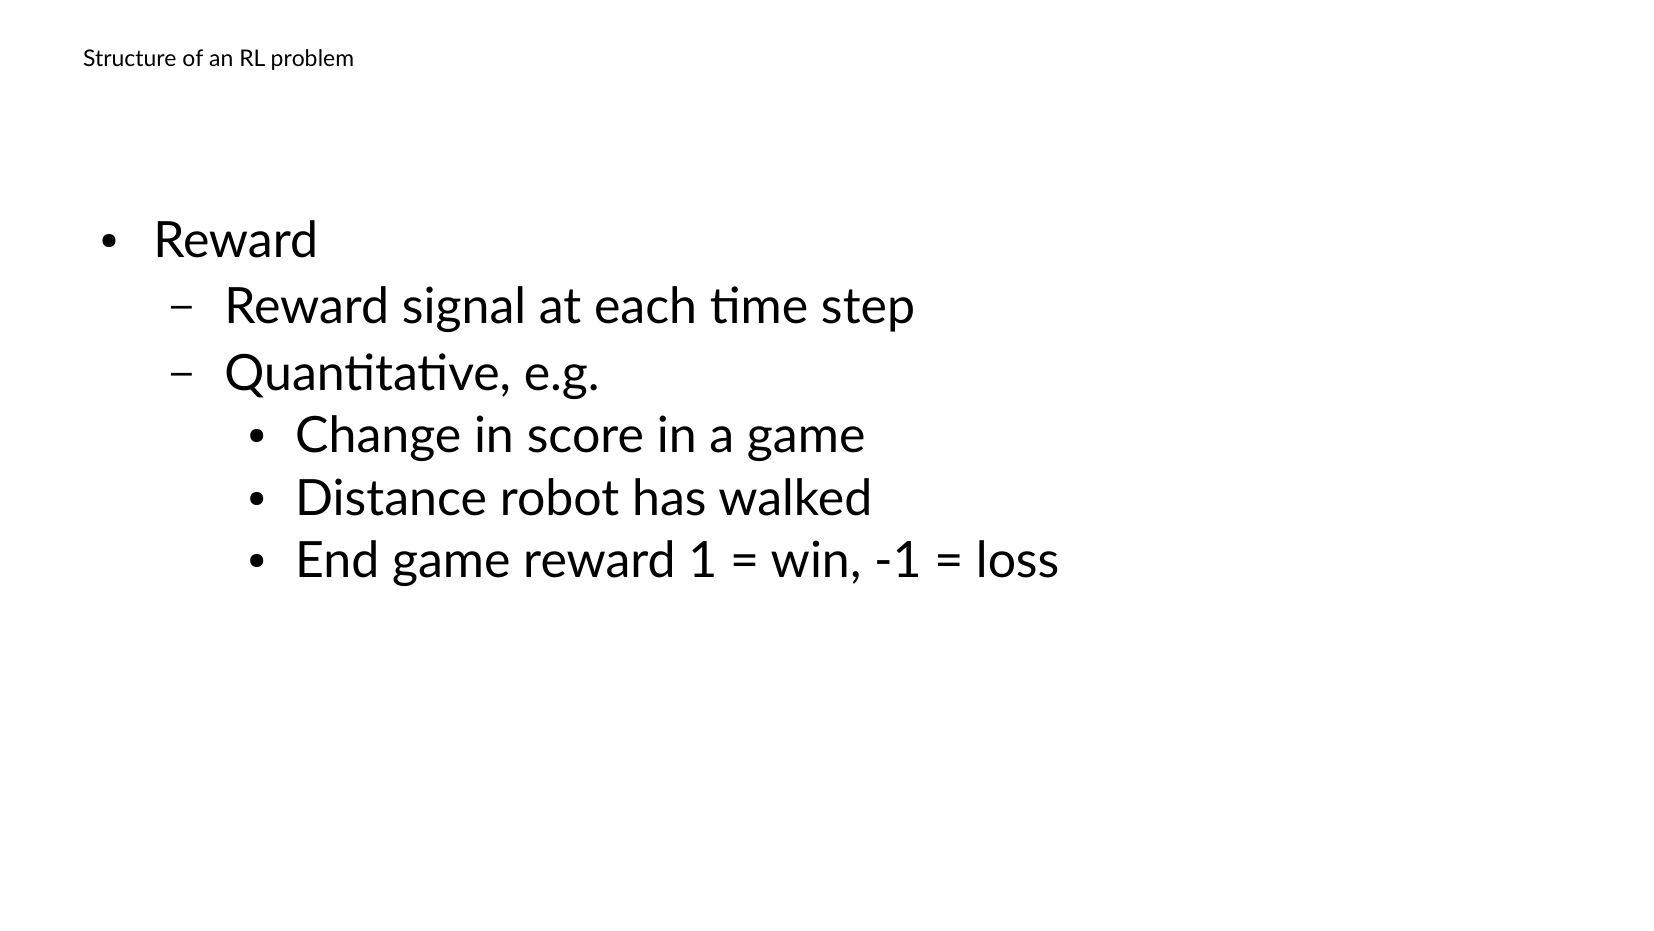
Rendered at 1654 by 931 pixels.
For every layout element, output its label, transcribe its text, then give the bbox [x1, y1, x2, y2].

list Reward Reward signal at each time step Quantitative, e.g. Change in score in a game Distance robot has walked End game reward 1 = win, -1 = loss [82, 217, 1571, 839]
title Structure of an RL problem [83, 0, 1571, 119]
